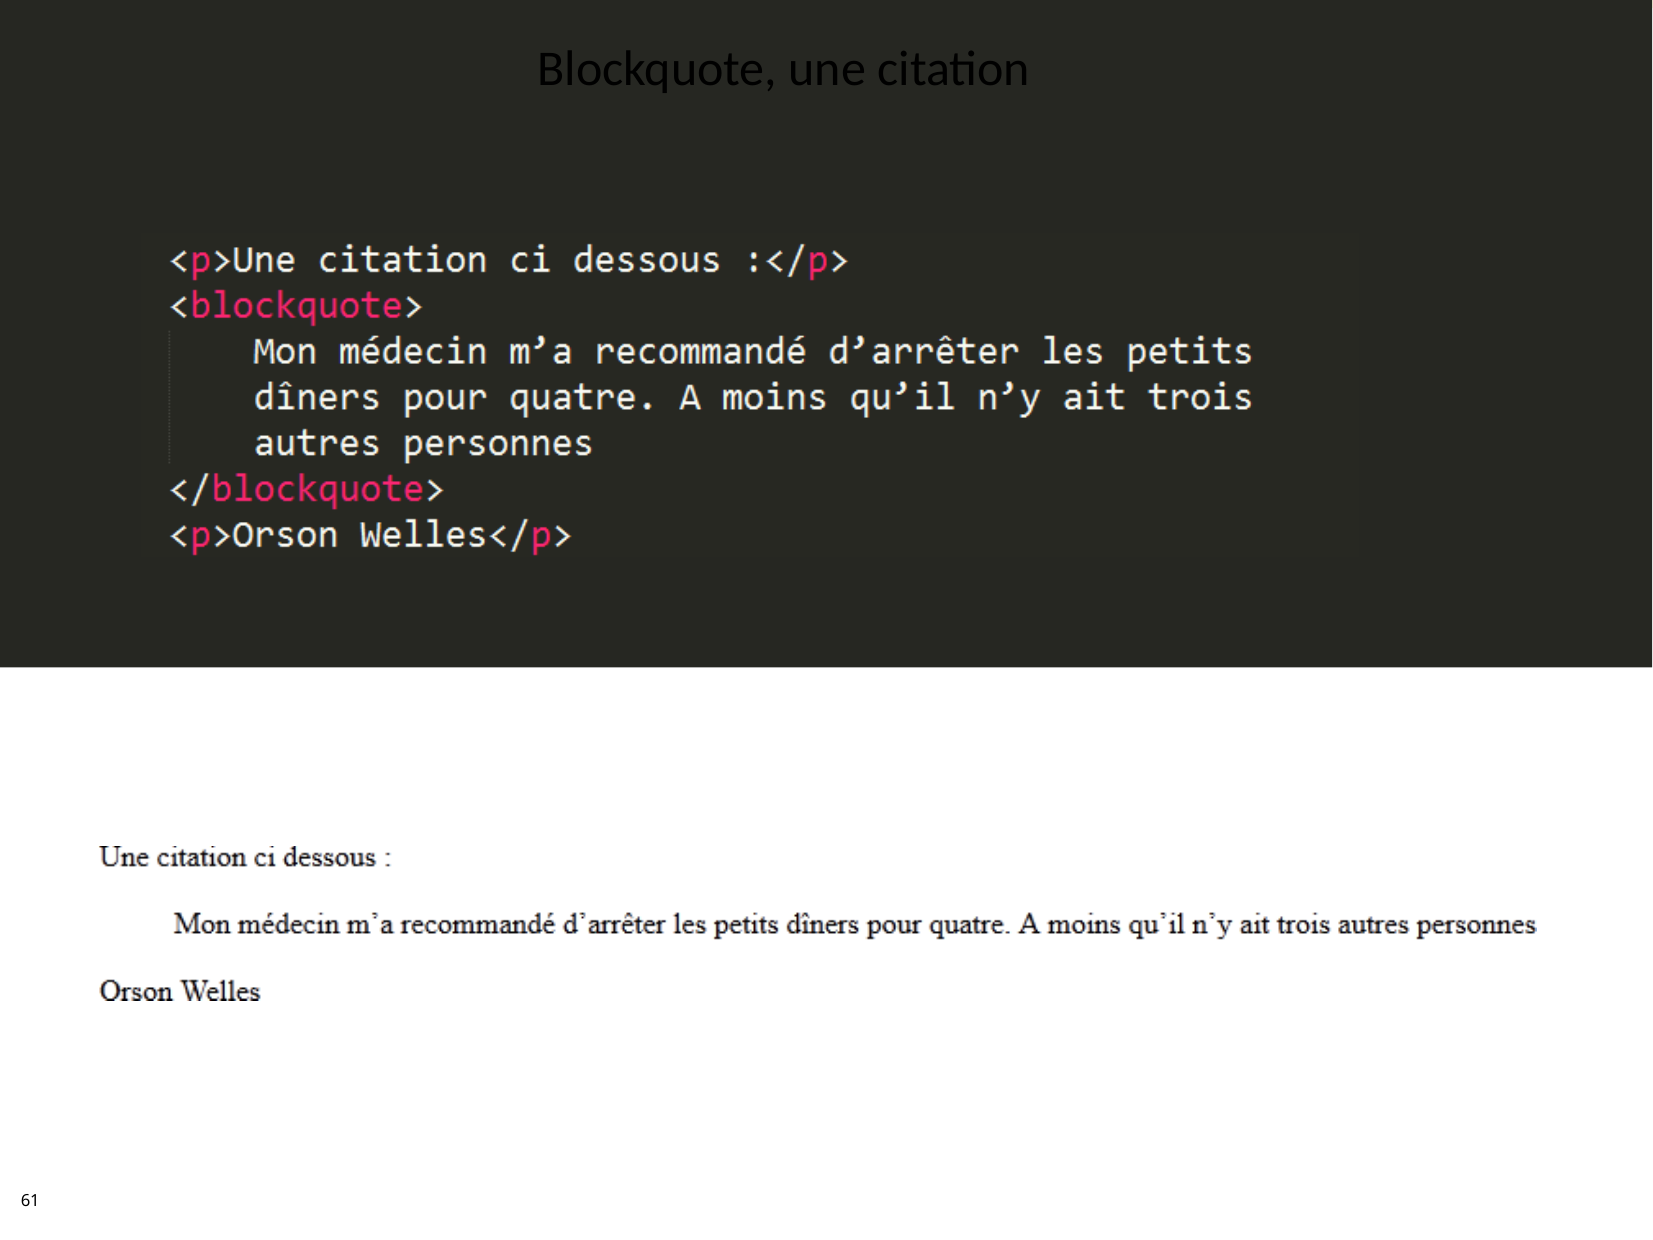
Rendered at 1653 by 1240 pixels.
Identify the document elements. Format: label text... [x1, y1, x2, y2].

text_box [0, 0, 1653, 668]
picture [98, 846, 1537, 1001]
title Blockquote, une citation [535, 33, 1120, 233]
text_box <numéro> [14, 1189, 46, 1213]
picture [141, 233, 1359, 557]
